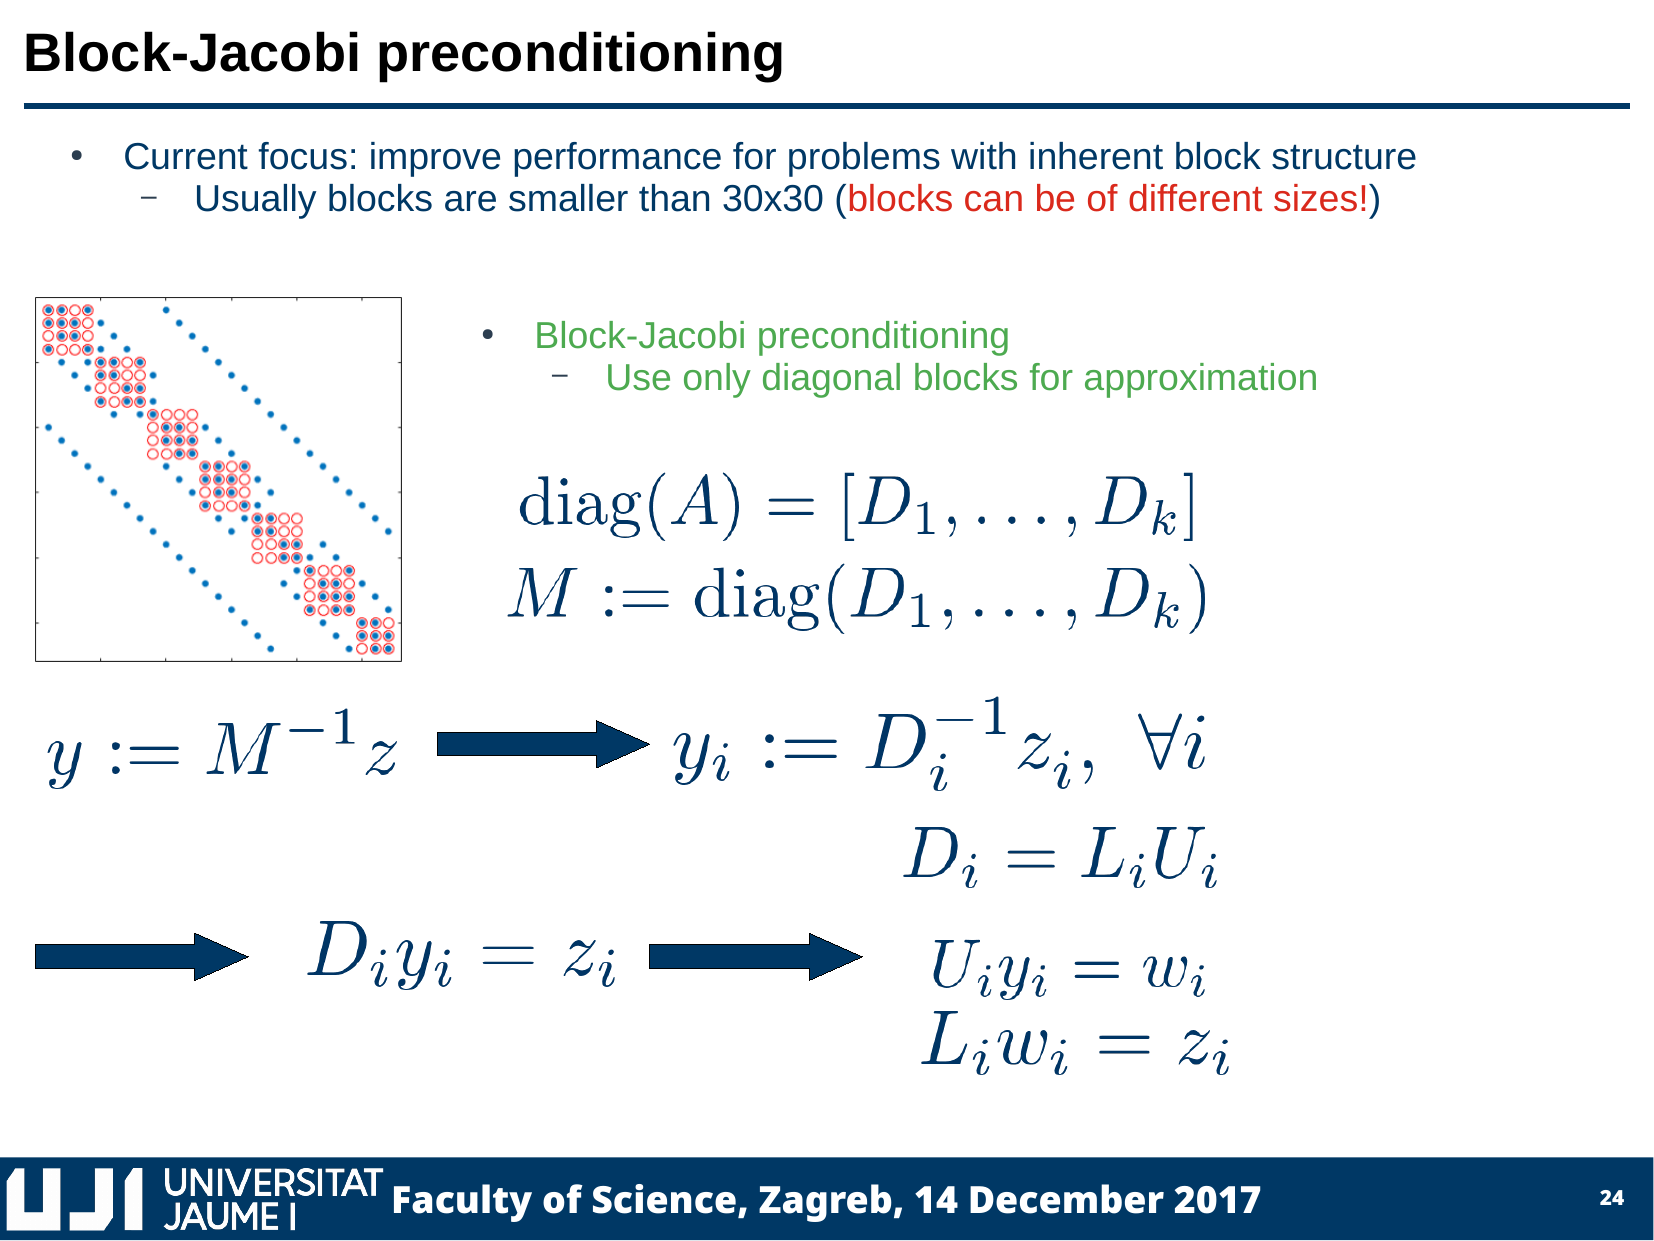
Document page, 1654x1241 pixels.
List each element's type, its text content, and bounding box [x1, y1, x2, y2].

text_box [35, 933, 249, 981]
picture [673, 696, 1205, 791]
picture [307, 921, 615, 990]
picture [507, 563, 1205, 634]
picture [921, 1011, 1229, 1075]
text_box Block-Jacobi preconditioning Use only diagonal blocks for approximation [448, 307, 1424, 414]
text_box [649, 933, 863, 981]
title Block-Jacobi preconditioning [23, 0, 1630, 107]
picture [519, 472, 1193, 541]
text_box Current focus: improve performance for problems with inherent block structure Usually blocks are smaller than 30x30 (blocks can be of different sizes!) [37, 128, 1583, 260]
picture [903, 826, 1217, 888]
text_box [437, 720, 650, 768]
picture [35, 297, 402, 662]
picture [47, 708, 397, 789]
picture [933, 939, 1205, 1000]
picture [0, 1158, 390, 1241]
